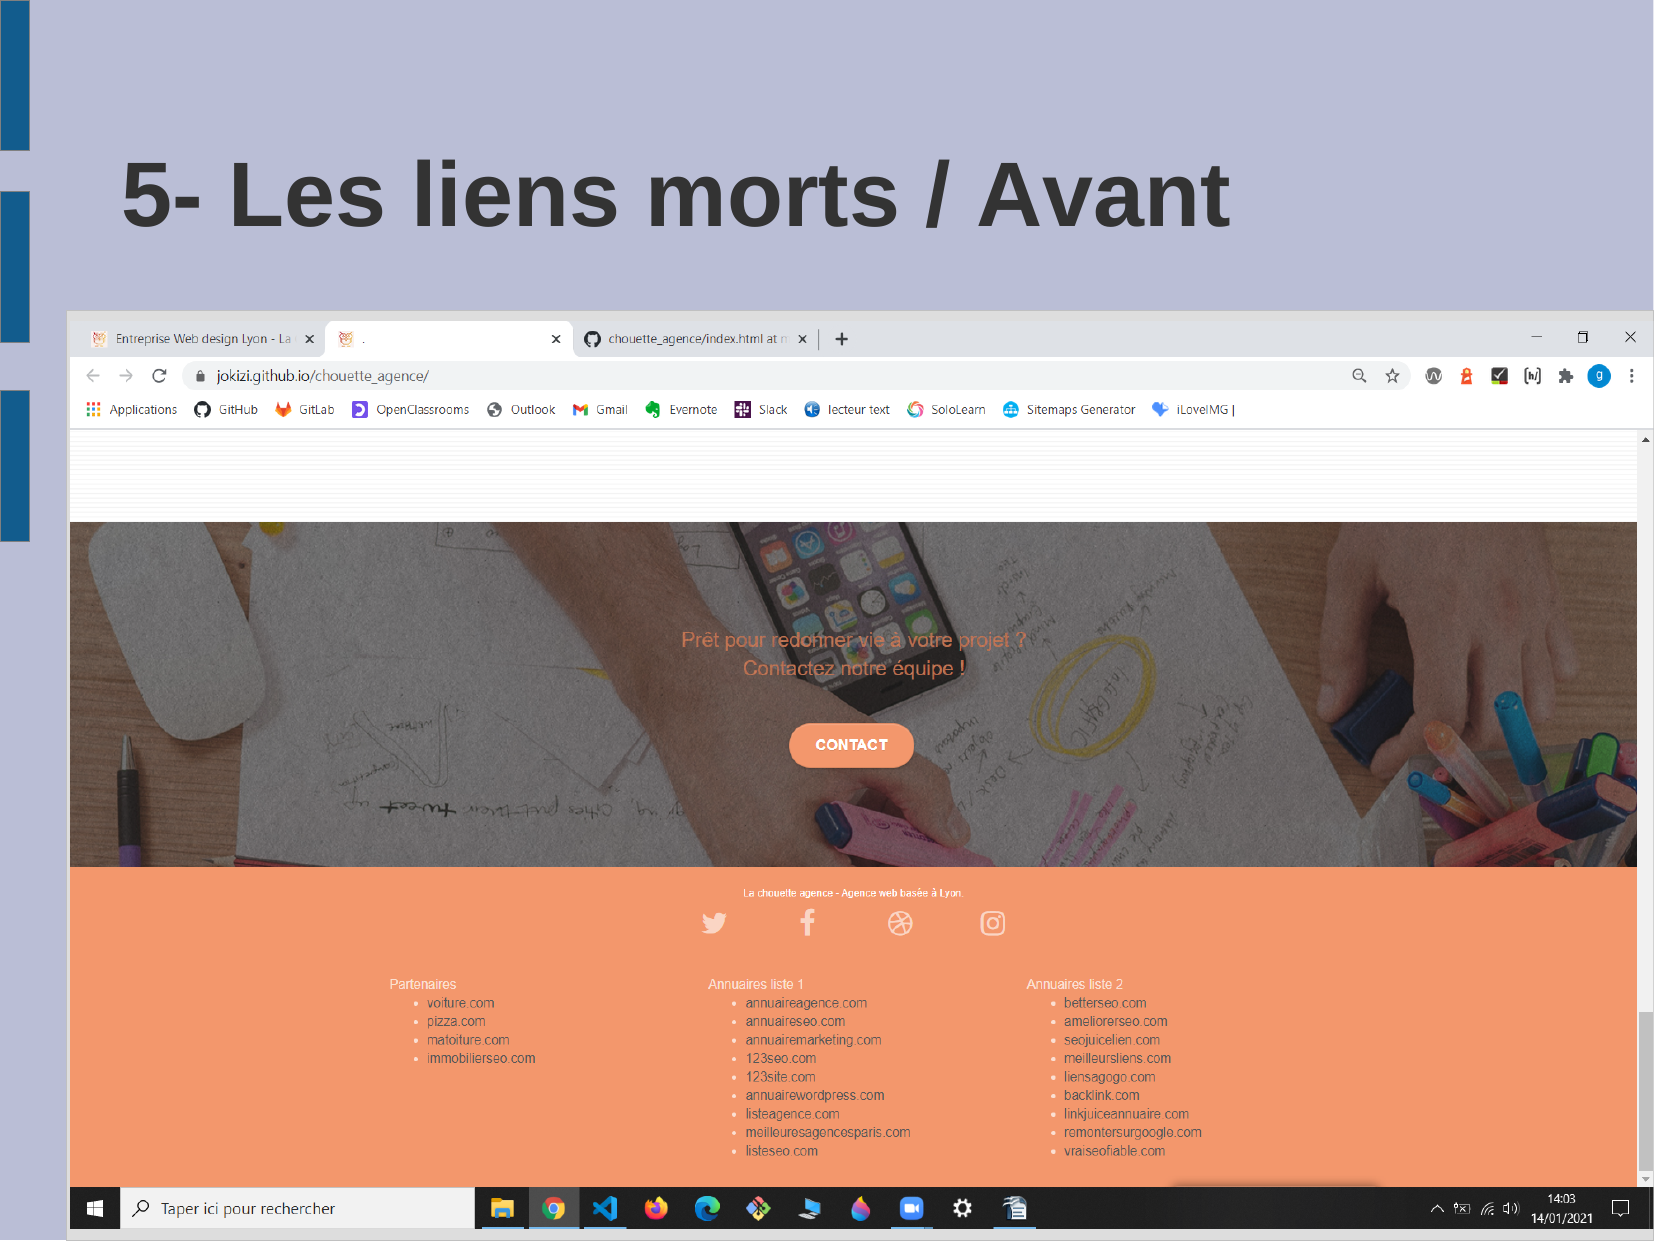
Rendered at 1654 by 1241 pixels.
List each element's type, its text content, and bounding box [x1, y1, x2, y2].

title 5- Les liens morts / Avant [121, 91, 1534, 299]
picture [70, 321, 1654, 1229]
